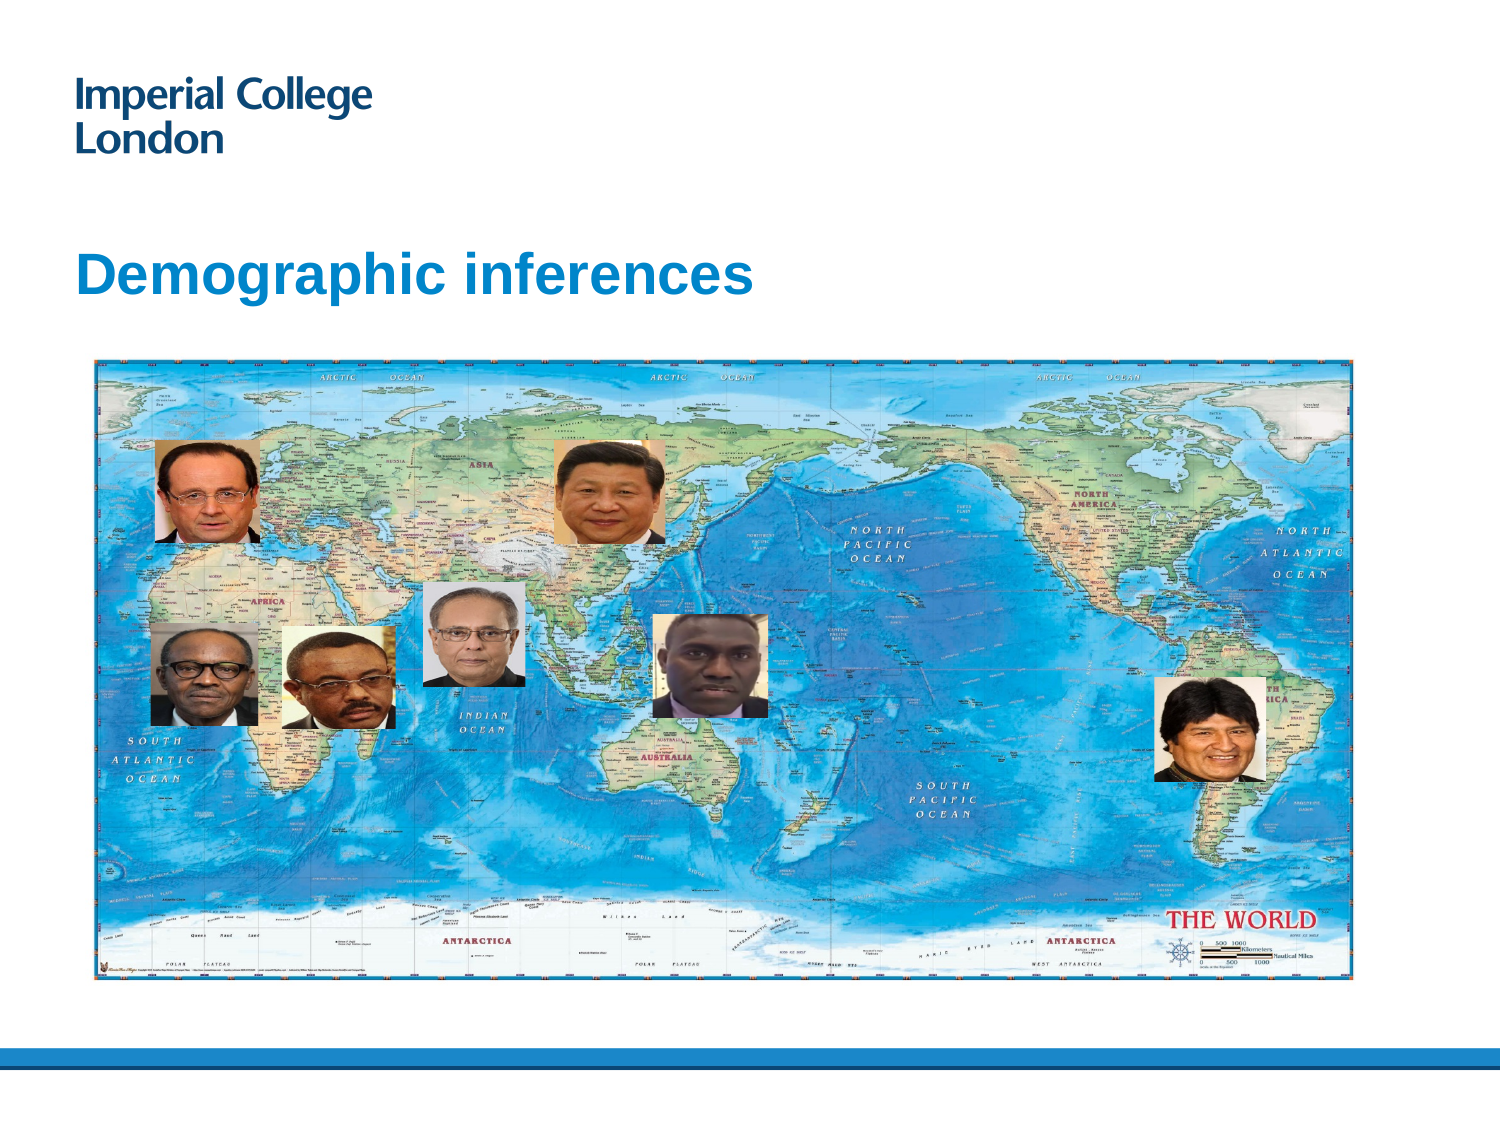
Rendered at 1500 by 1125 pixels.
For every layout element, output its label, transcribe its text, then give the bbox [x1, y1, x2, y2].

title Demographic inferences [75, 226, 1425, 310]
picture [0, 0, 1500, 1125]
